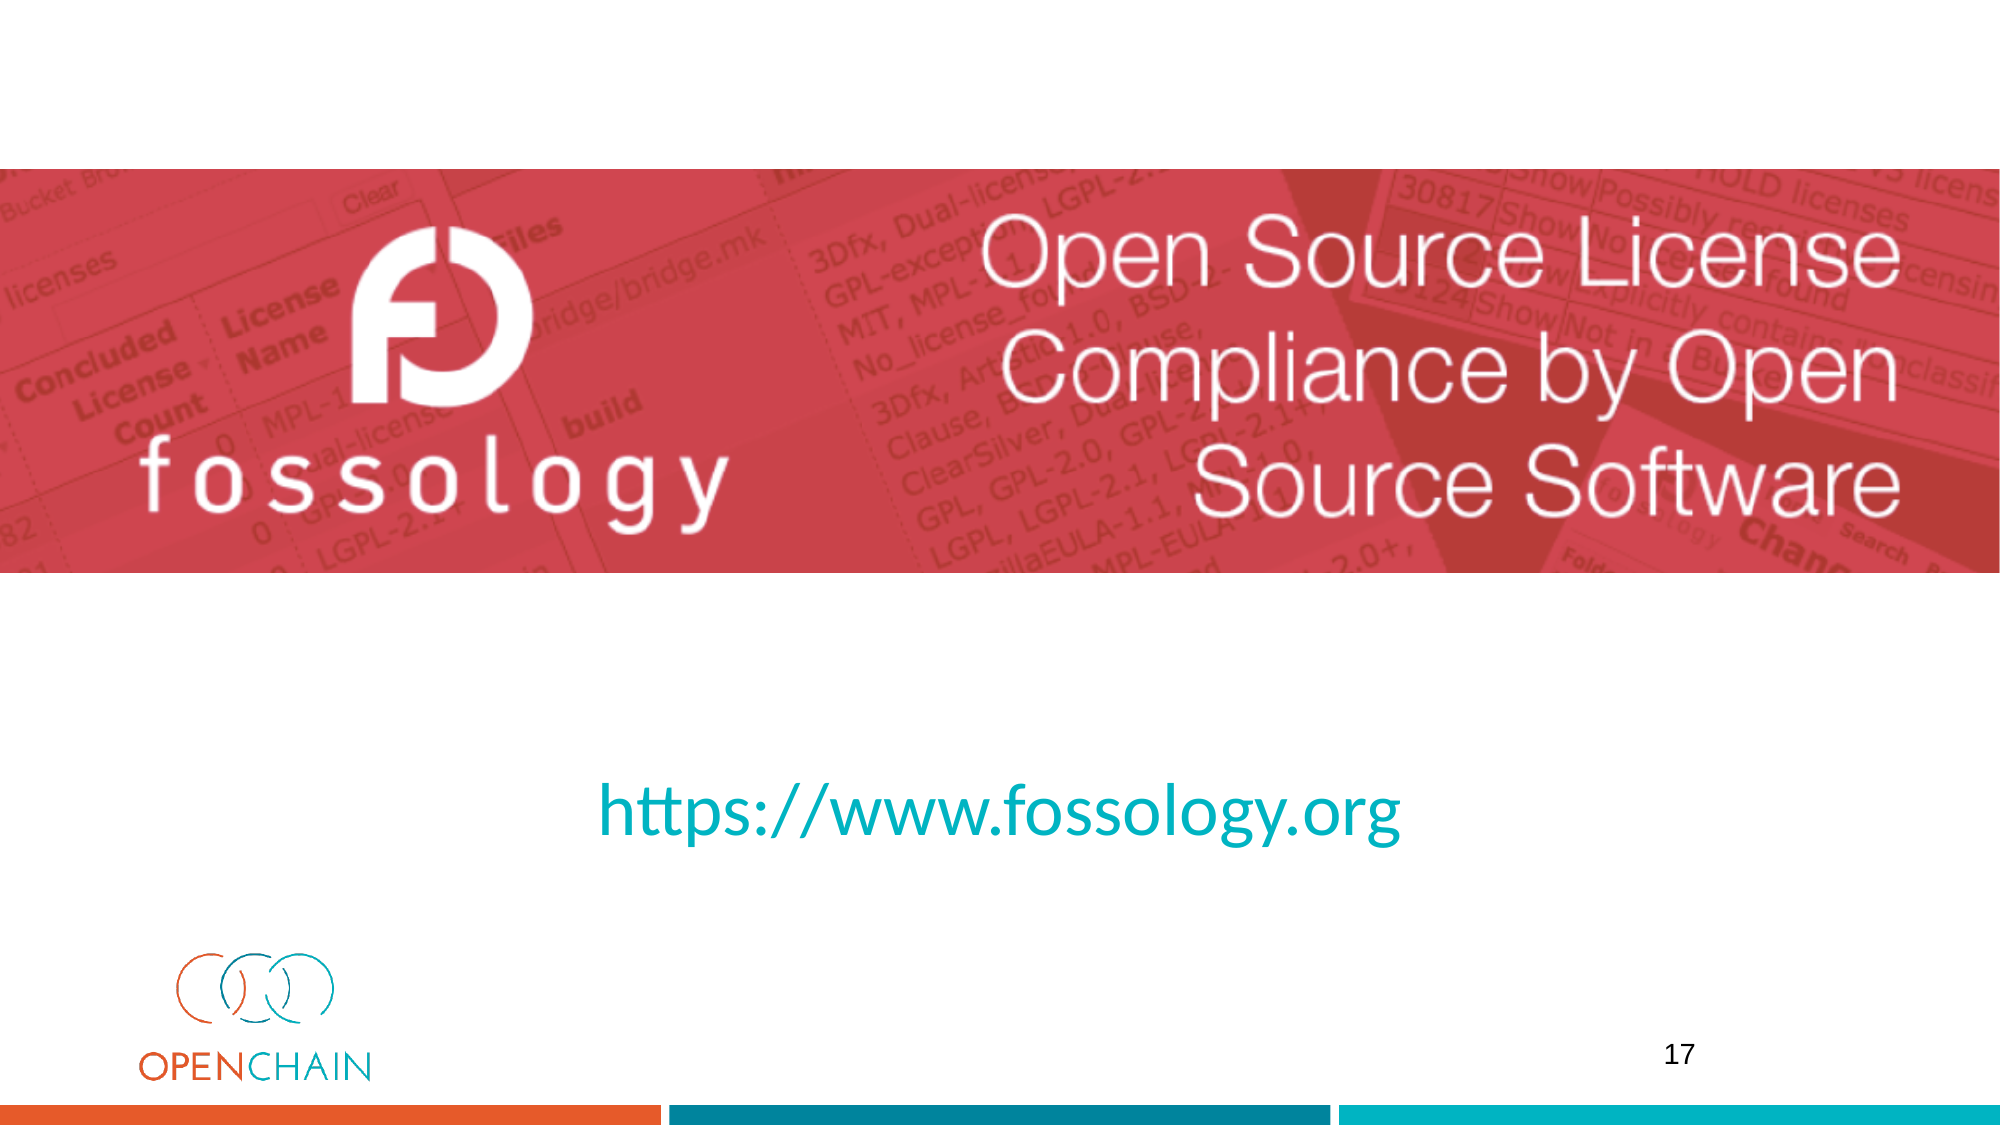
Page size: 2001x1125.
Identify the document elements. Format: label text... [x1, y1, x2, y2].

picture [0, 169, 2000, 573]
title https://www.fossology.org [137, 702, 1863, 921]
picture [137, 951, 372, 1082]
slide_number <number> [1648, 1022, 1863, 1083]
